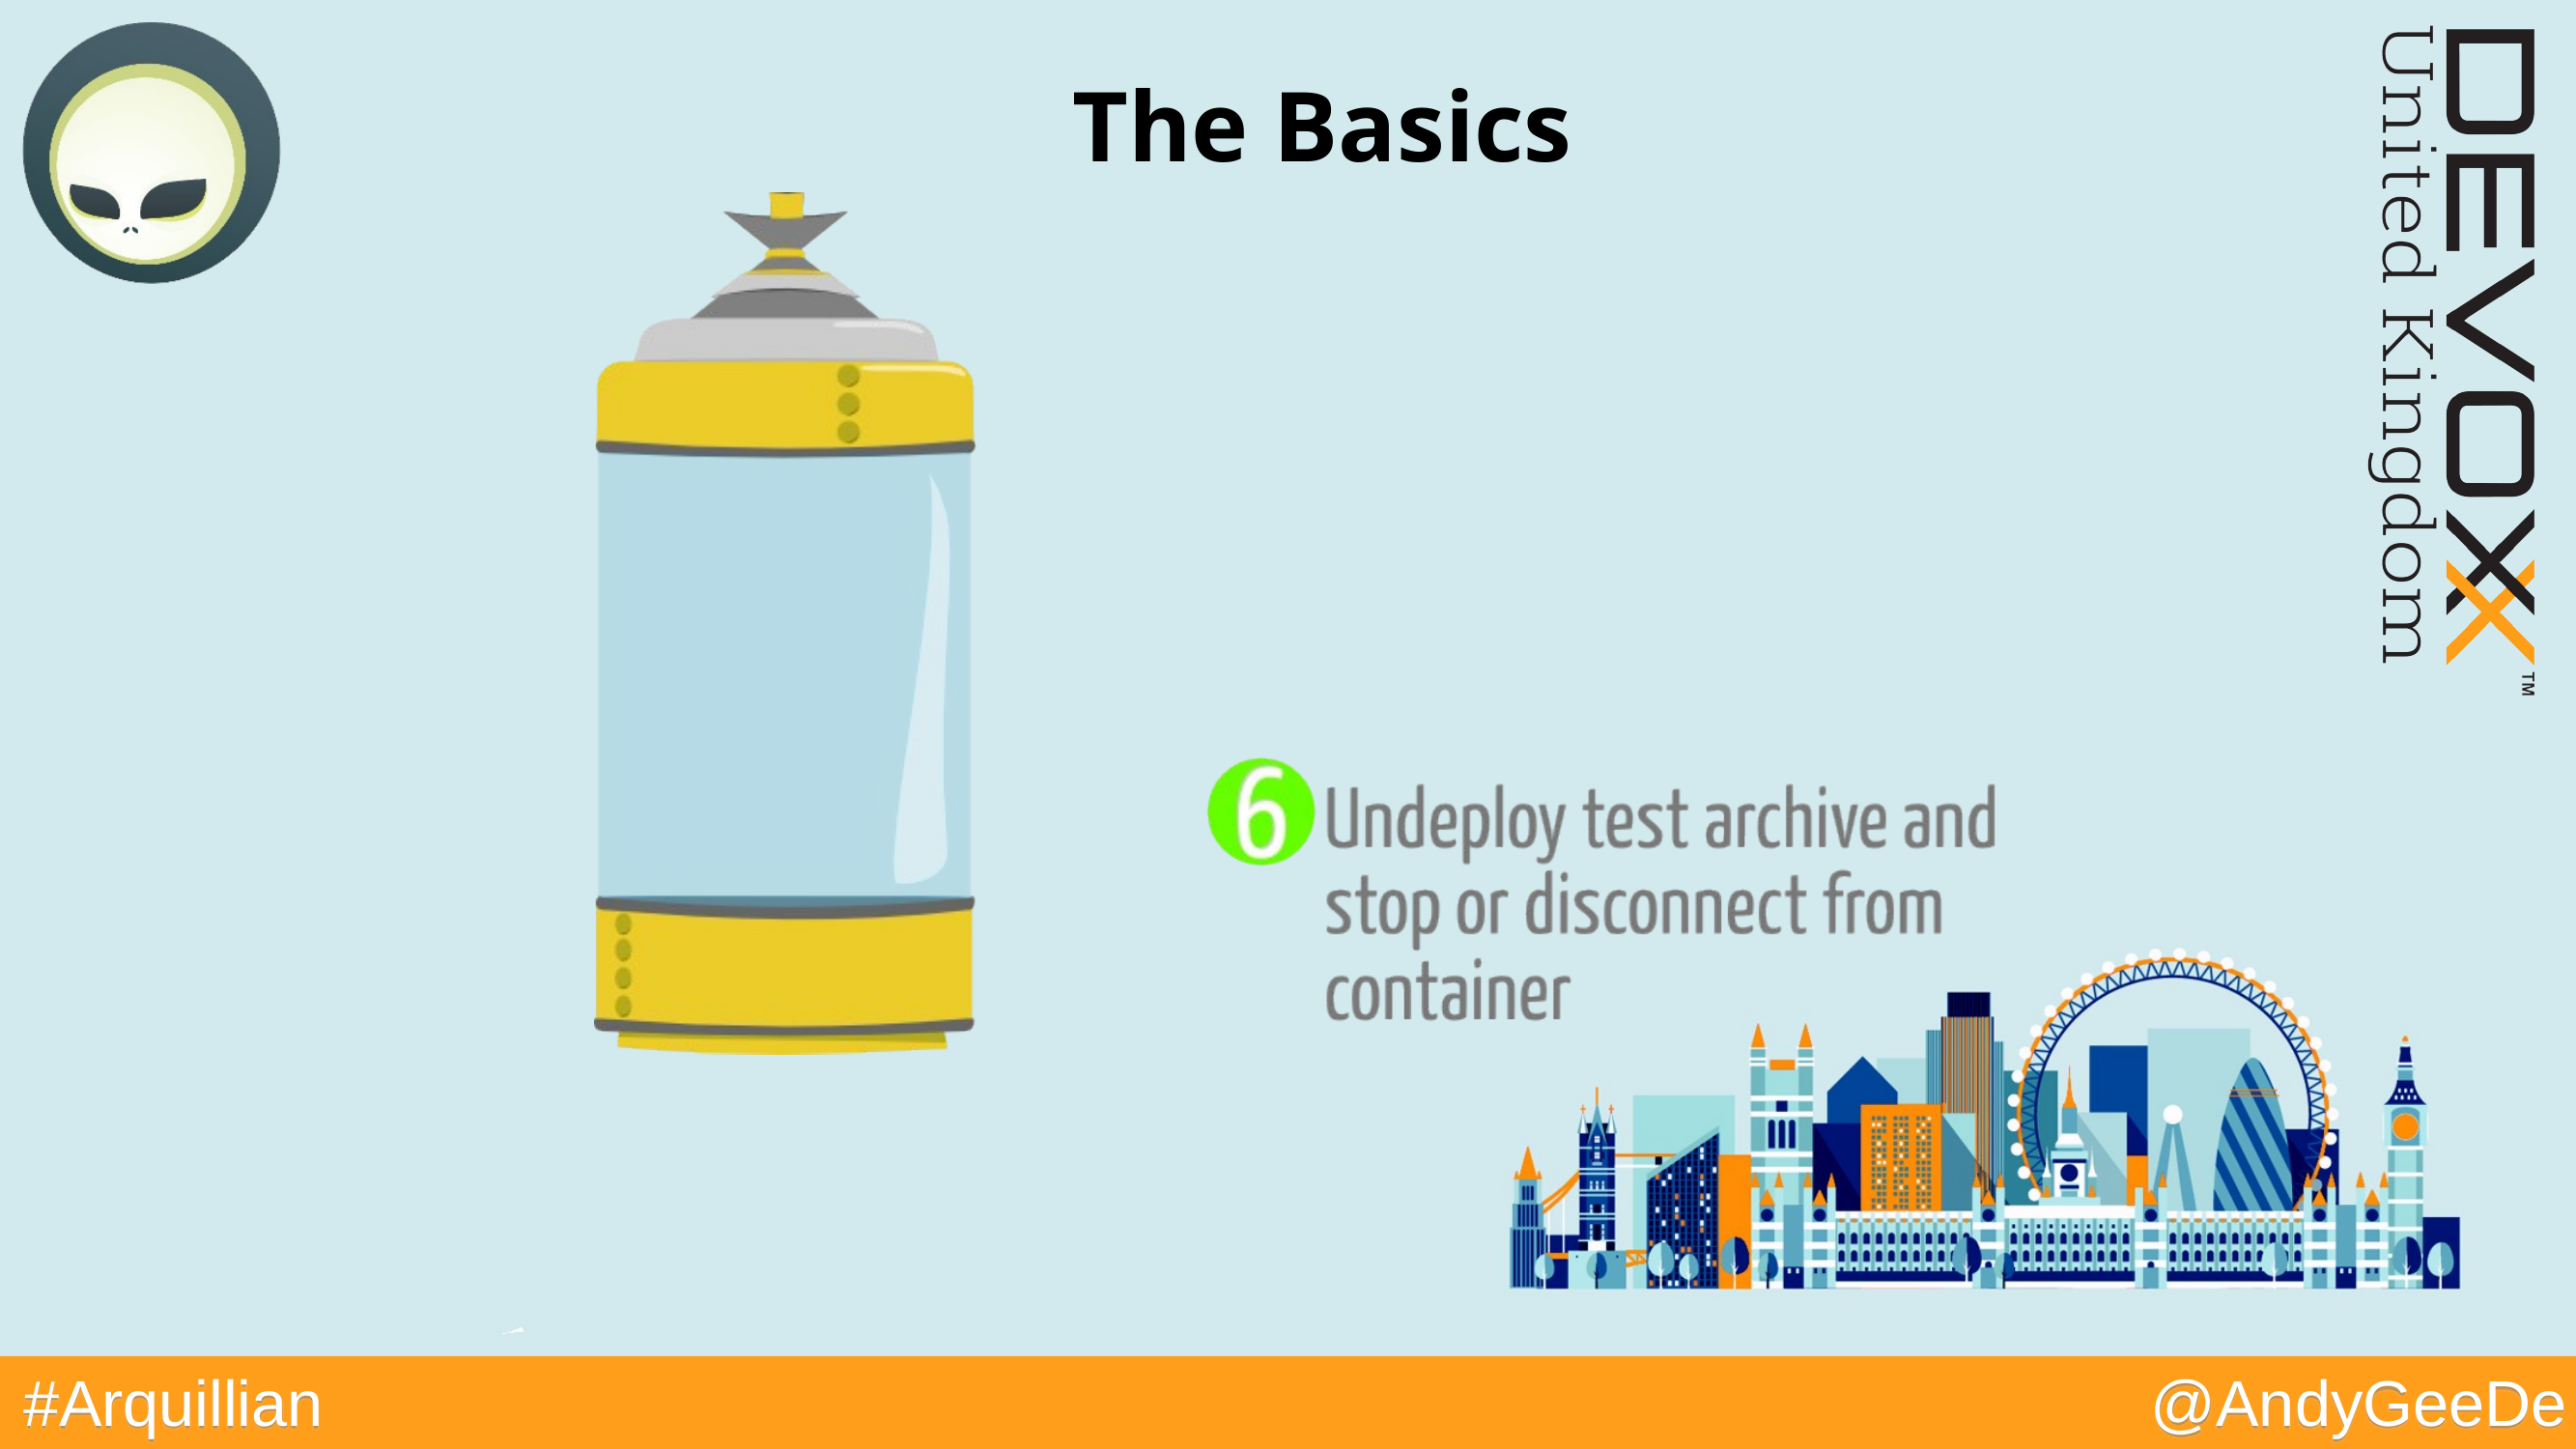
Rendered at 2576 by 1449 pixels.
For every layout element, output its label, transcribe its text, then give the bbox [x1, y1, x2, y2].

title The Basics [197, 58, 2448, 243]
picture [0, 0, 2576, 1355]
